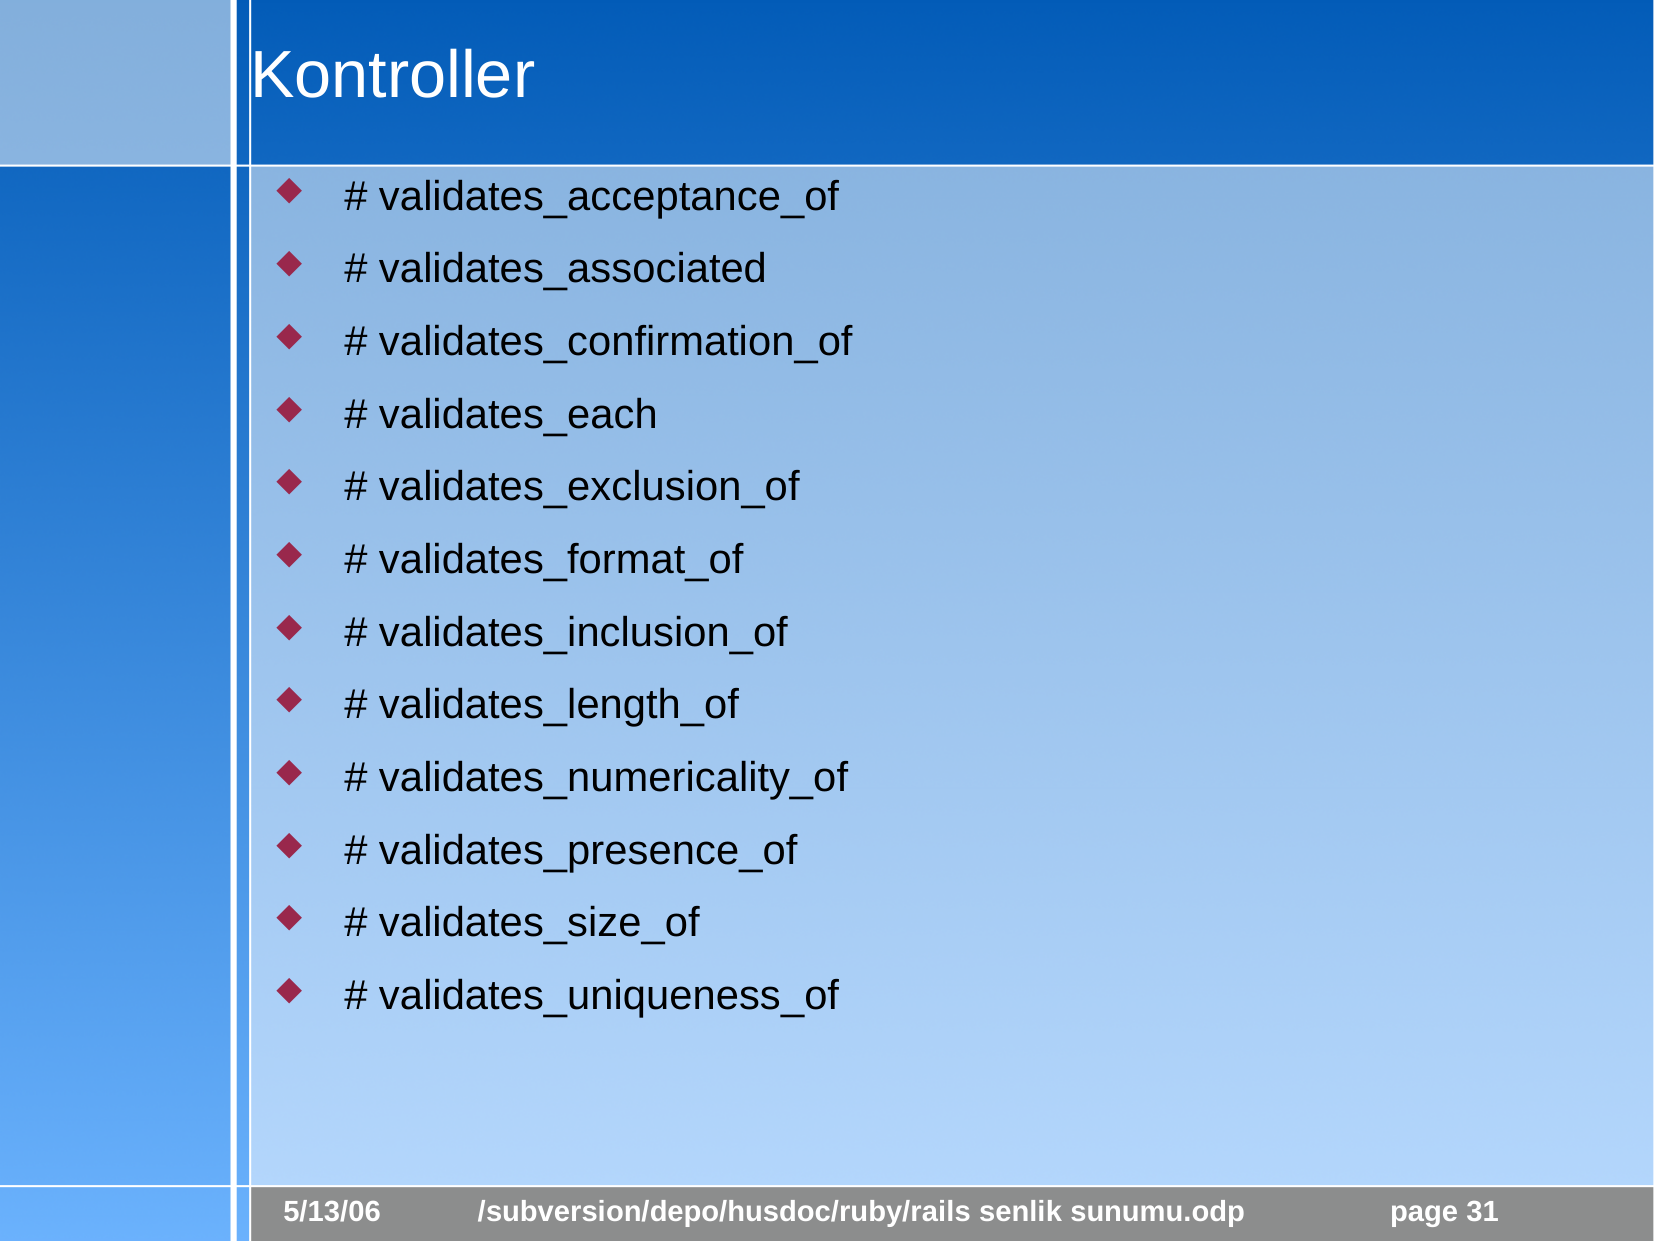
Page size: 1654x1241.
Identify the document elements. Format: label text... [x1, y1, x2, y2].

list # validates_acceptance_of # validates_associated # validates_confirmation_of # validates_each # validates_exclusion_of # validates_format_of # validates_inclusion_of # validates_length_of # validates_numericality_of # validates_presence_of # validates_size_of # validates_uniqueness_of [250, 175, 1477, 1085]
picture [0, 0, 1654, 1241]
title Kontroller [250, 11, 1477, 137]
